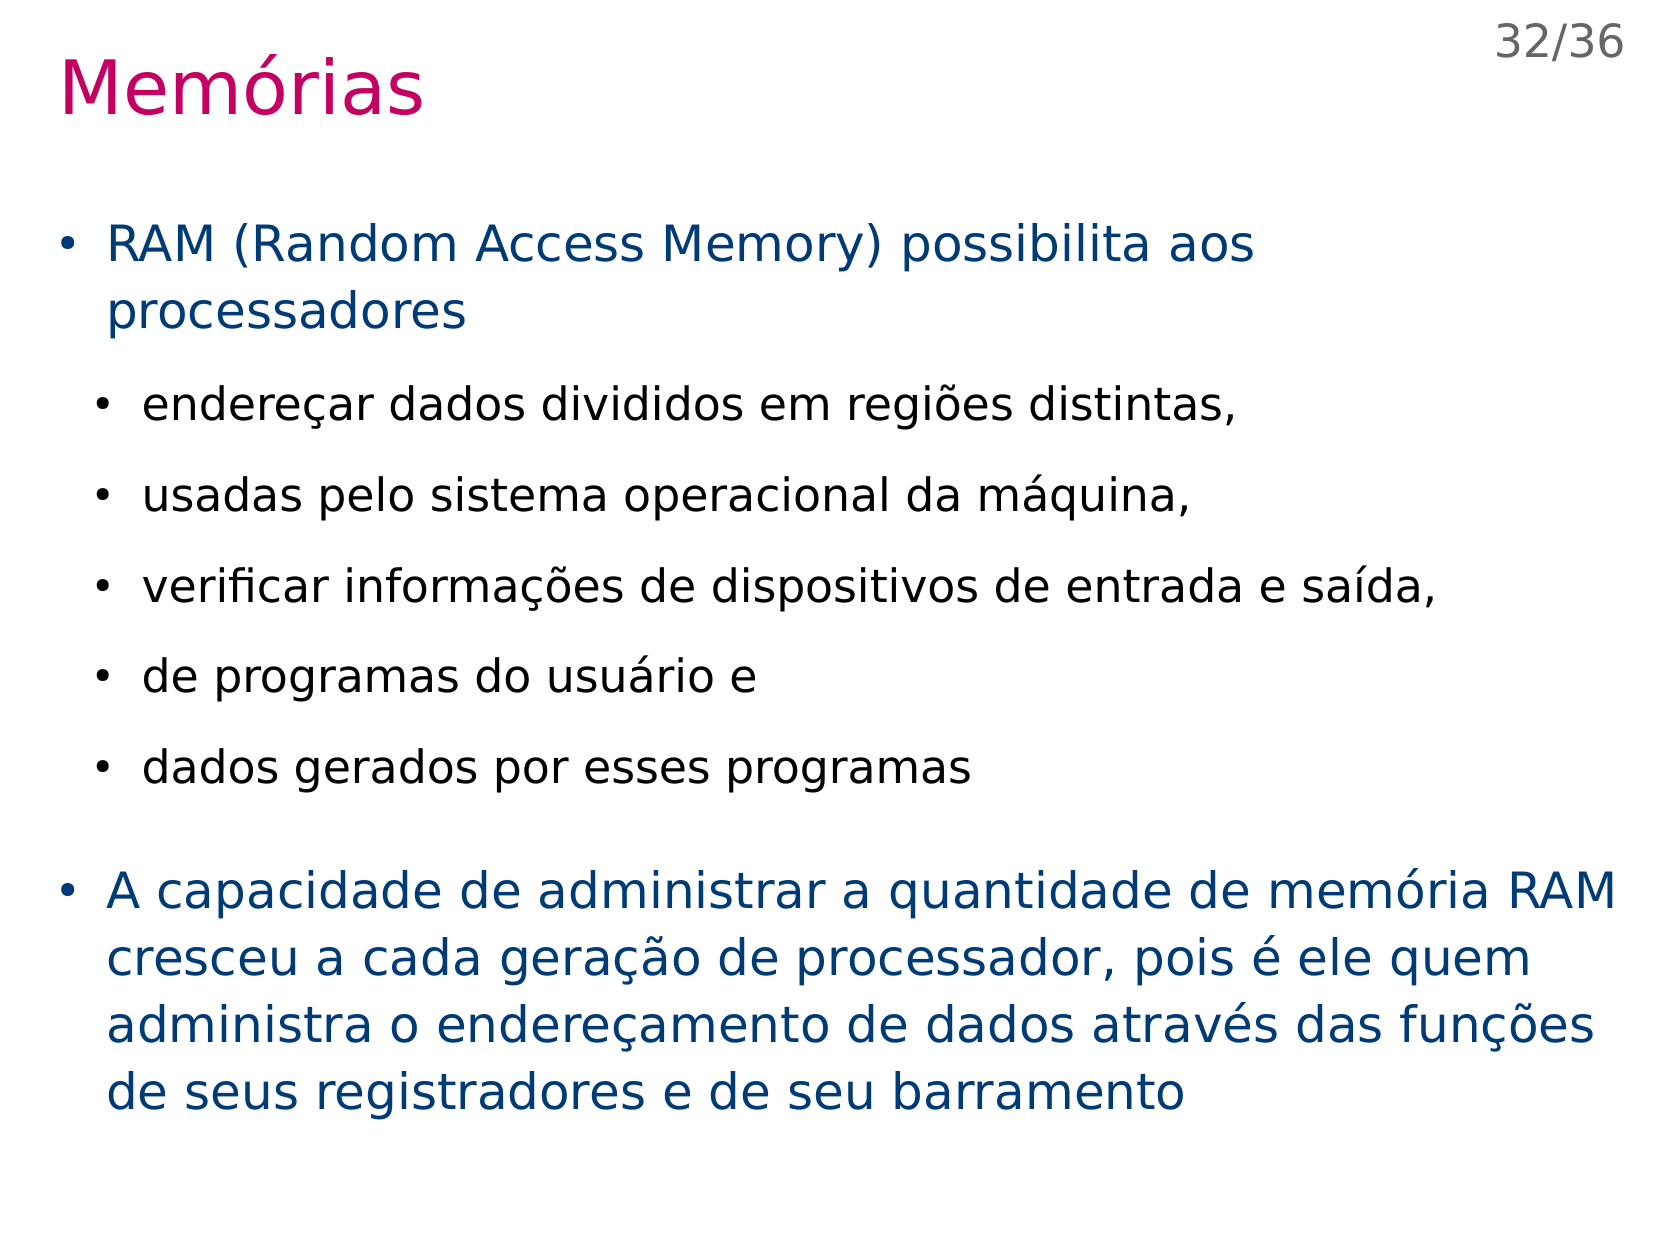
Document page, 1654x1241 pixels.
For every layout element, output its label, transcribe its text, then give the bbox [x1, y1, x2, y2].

list RAM (Random Access Memory) possibilita aos processadores endereçar dados divididos em regiões distintas, usadas pelo sistema operacional da máquina, verificar informações de dispositivos de entrada e saída, de programas do usuário e dados gerados por esses programas A capacidade de administrar a quantidade de memória RAM cresceu a cada geração de processador, pois é ele quem administra o endereçamento de dados através das funções de seus registradores e de seu barramento [59, 206, 1625, 1211]
title Memórias [59, 29, 1625, 148]
